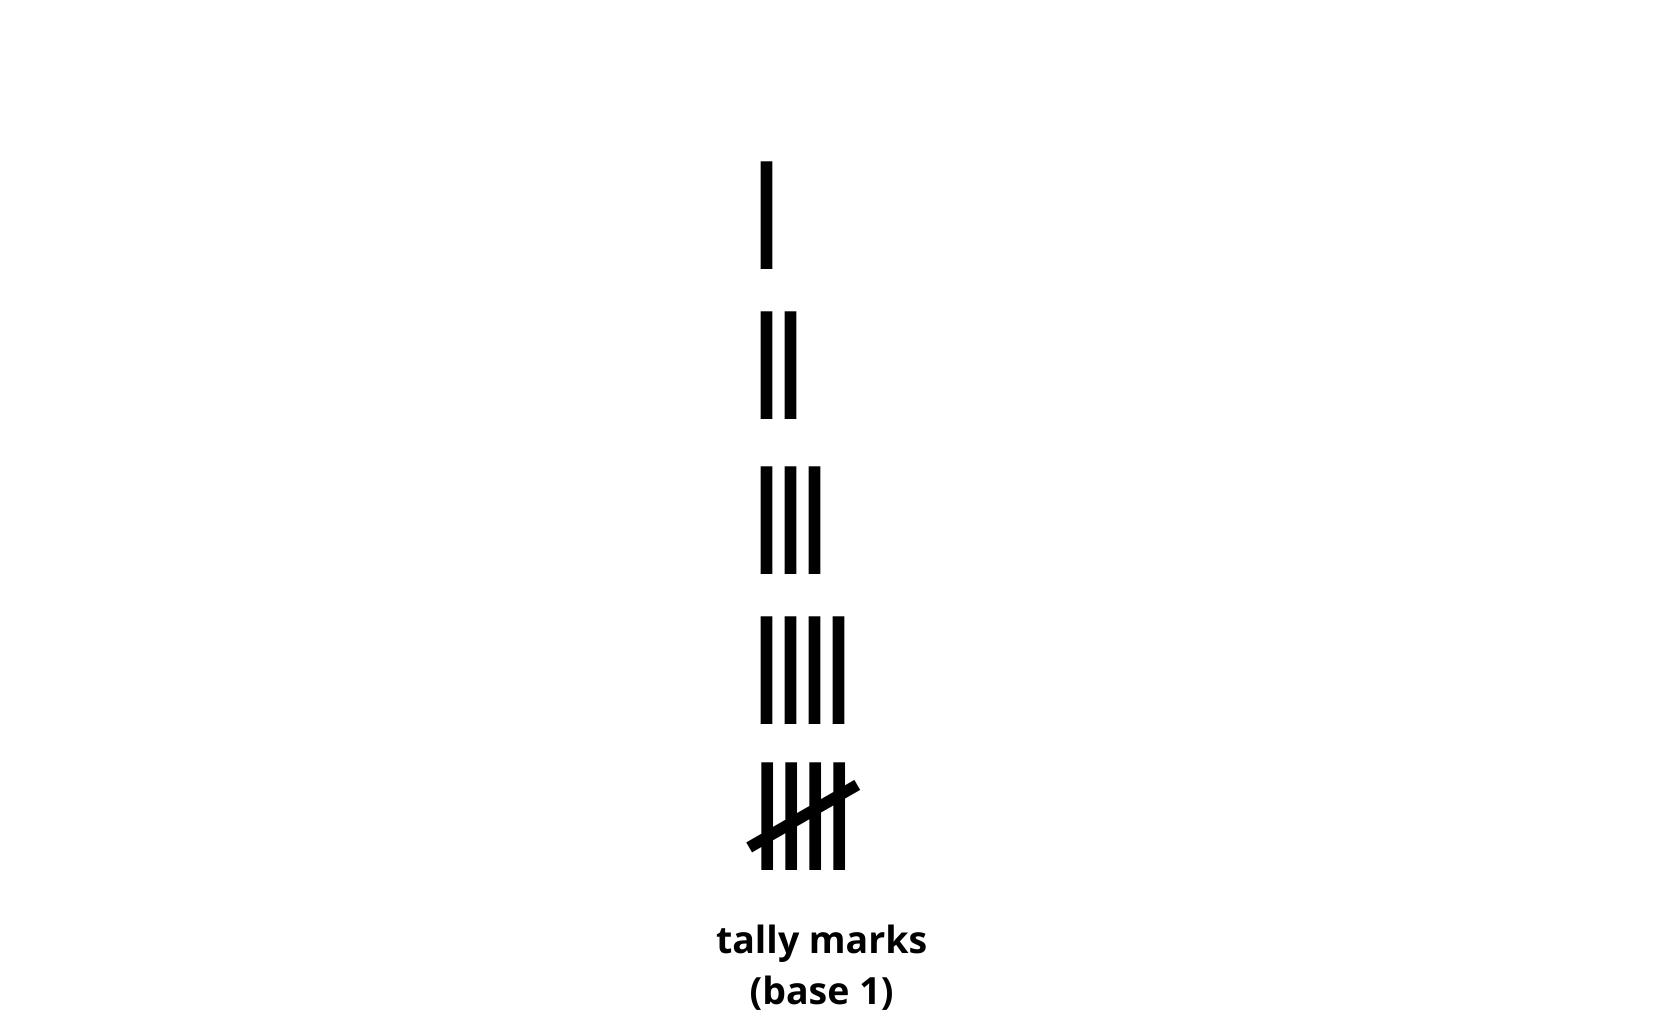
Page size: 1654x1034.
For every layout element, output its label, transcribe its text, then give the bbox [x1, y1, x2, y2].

text_box 𝍸 [727, 727, 954, 905]
text_box 𝍬 [739, 614, 893, 764]
text_box 𝍪 [739, 276, 872, 464]
text_box 𝍫 [739, 431, 912, 614]
text_box 𝍩 [739, 126, 831, 309]
text_box tally marks (base 1) [596, 905, 1047, 1005]
